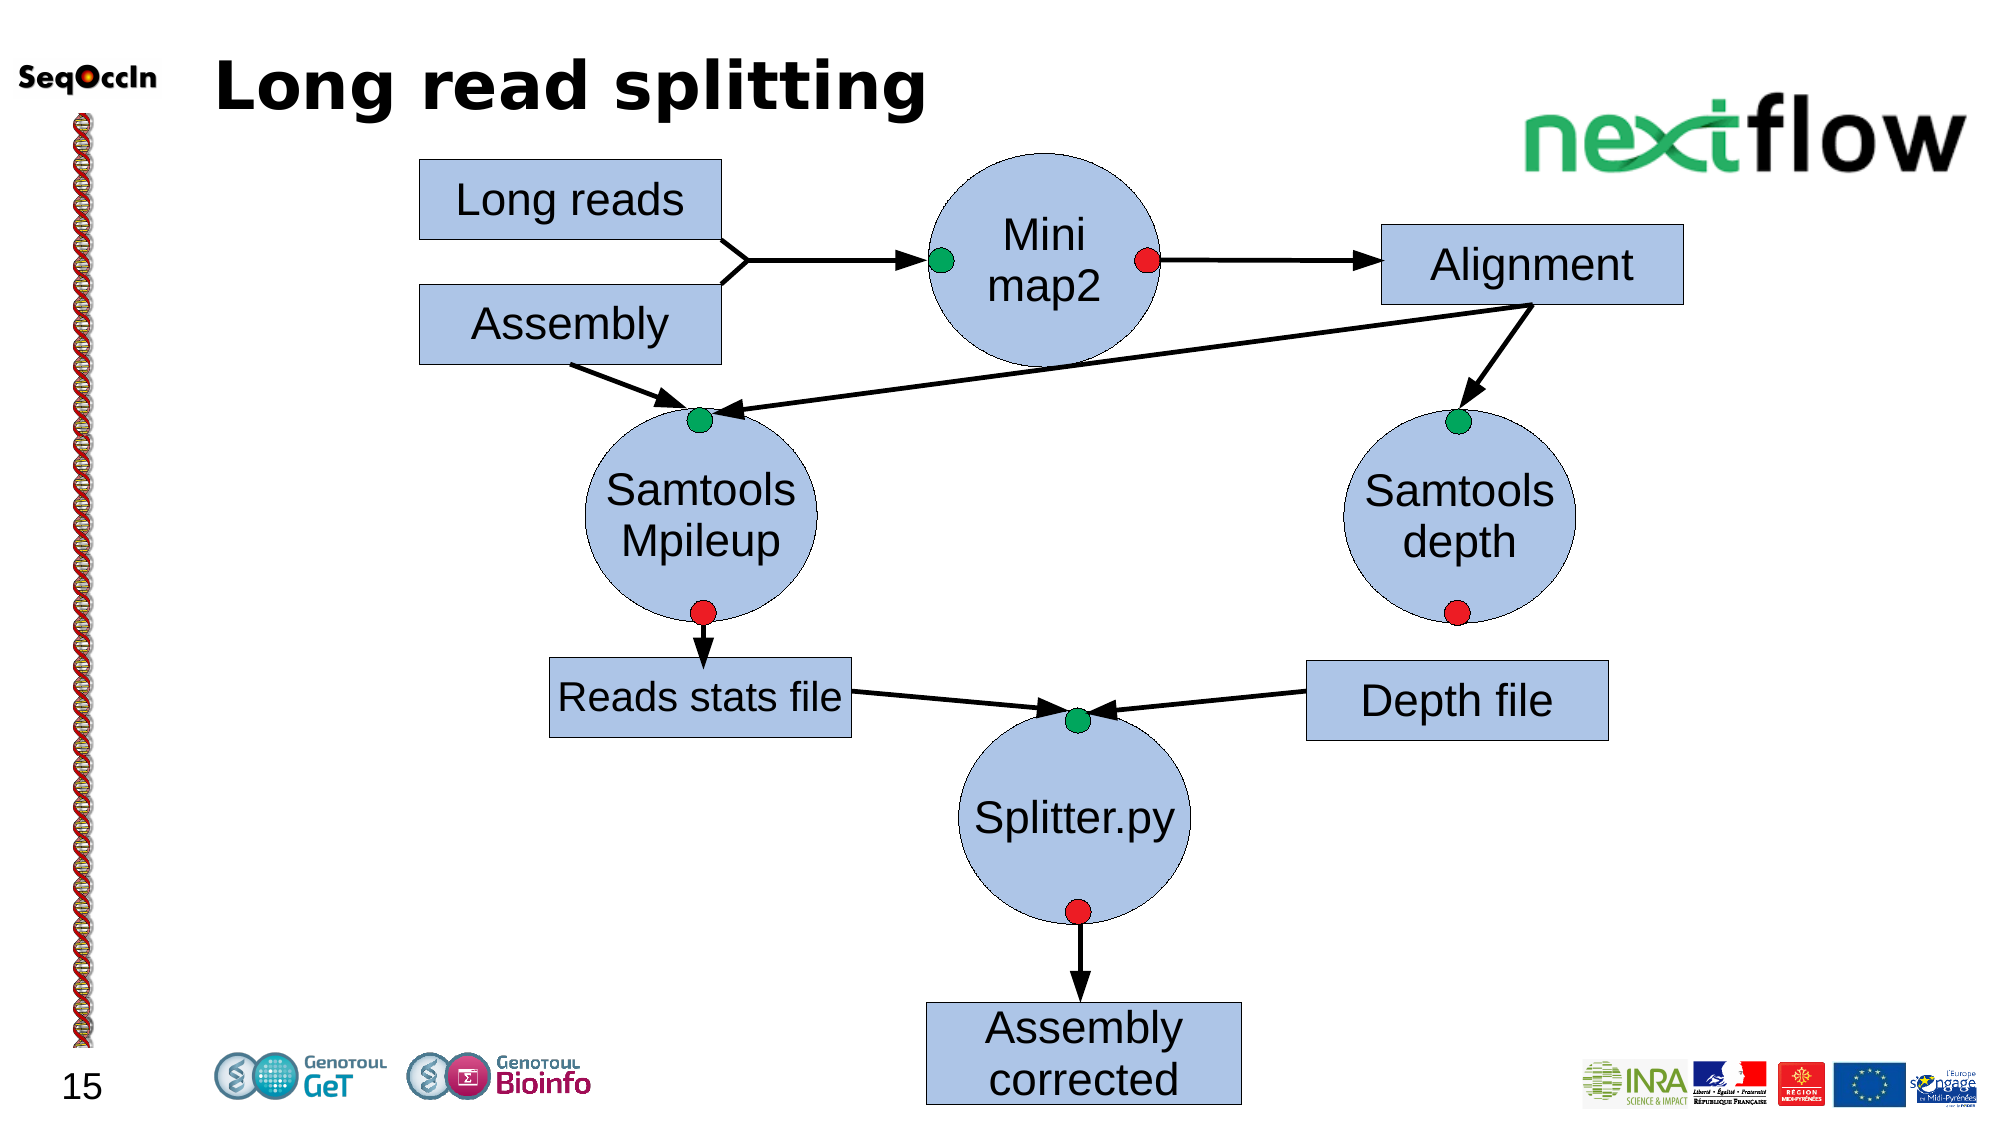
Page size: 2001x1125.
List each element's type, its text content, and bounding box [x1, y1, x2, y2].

text_box [1065, 899, 1092, 925]
picture [1581, 1059, 1689, 1109]
picture [400, 1046, 597, 1106]
text_box Reads stats file [549, 657, 852, 738]
text_box [928, 247, 955, 273]
picture [208, 1046, 392, 1106]
text_box [1065, 707, 1091, 734]
text_box Assembly corrected [926, 1002, 1242, 1105]
picture [1832, 1061, 1983, 1111]
text_box Depth file [1306, 660, 1609, 741]
text_box [1134, 247, 1161, 273]
text_box Alignment [1381, 224, 1684, 305]
text_box [690, 600, 717, 625]
text_box Samtools depth [1343, 409, 1576, 624]
text_box Long reads [419, 159, 722, 240]
text_box Samtools Mpileup [585, 408, 818, 622]
picture [73, 113, 91, 1048]
text_box [1445, 408, 1472, 435]
text_box [1444, 600, 1471, 626]
picture [13, 58, 162, 99]
picture [1778, 1062, 1825, 1106]
text_box [686, 407, 713, 433]
title Long read splitting [198, 21, 1924, 130]
text_box Mini map2 [928, 153, 1161, 367]
text_box Assembly [419, 284, 722, 365]
picture [1497, 5, 1995, 255]
text_box Splitter.py [958, 712, 1191, 925]
